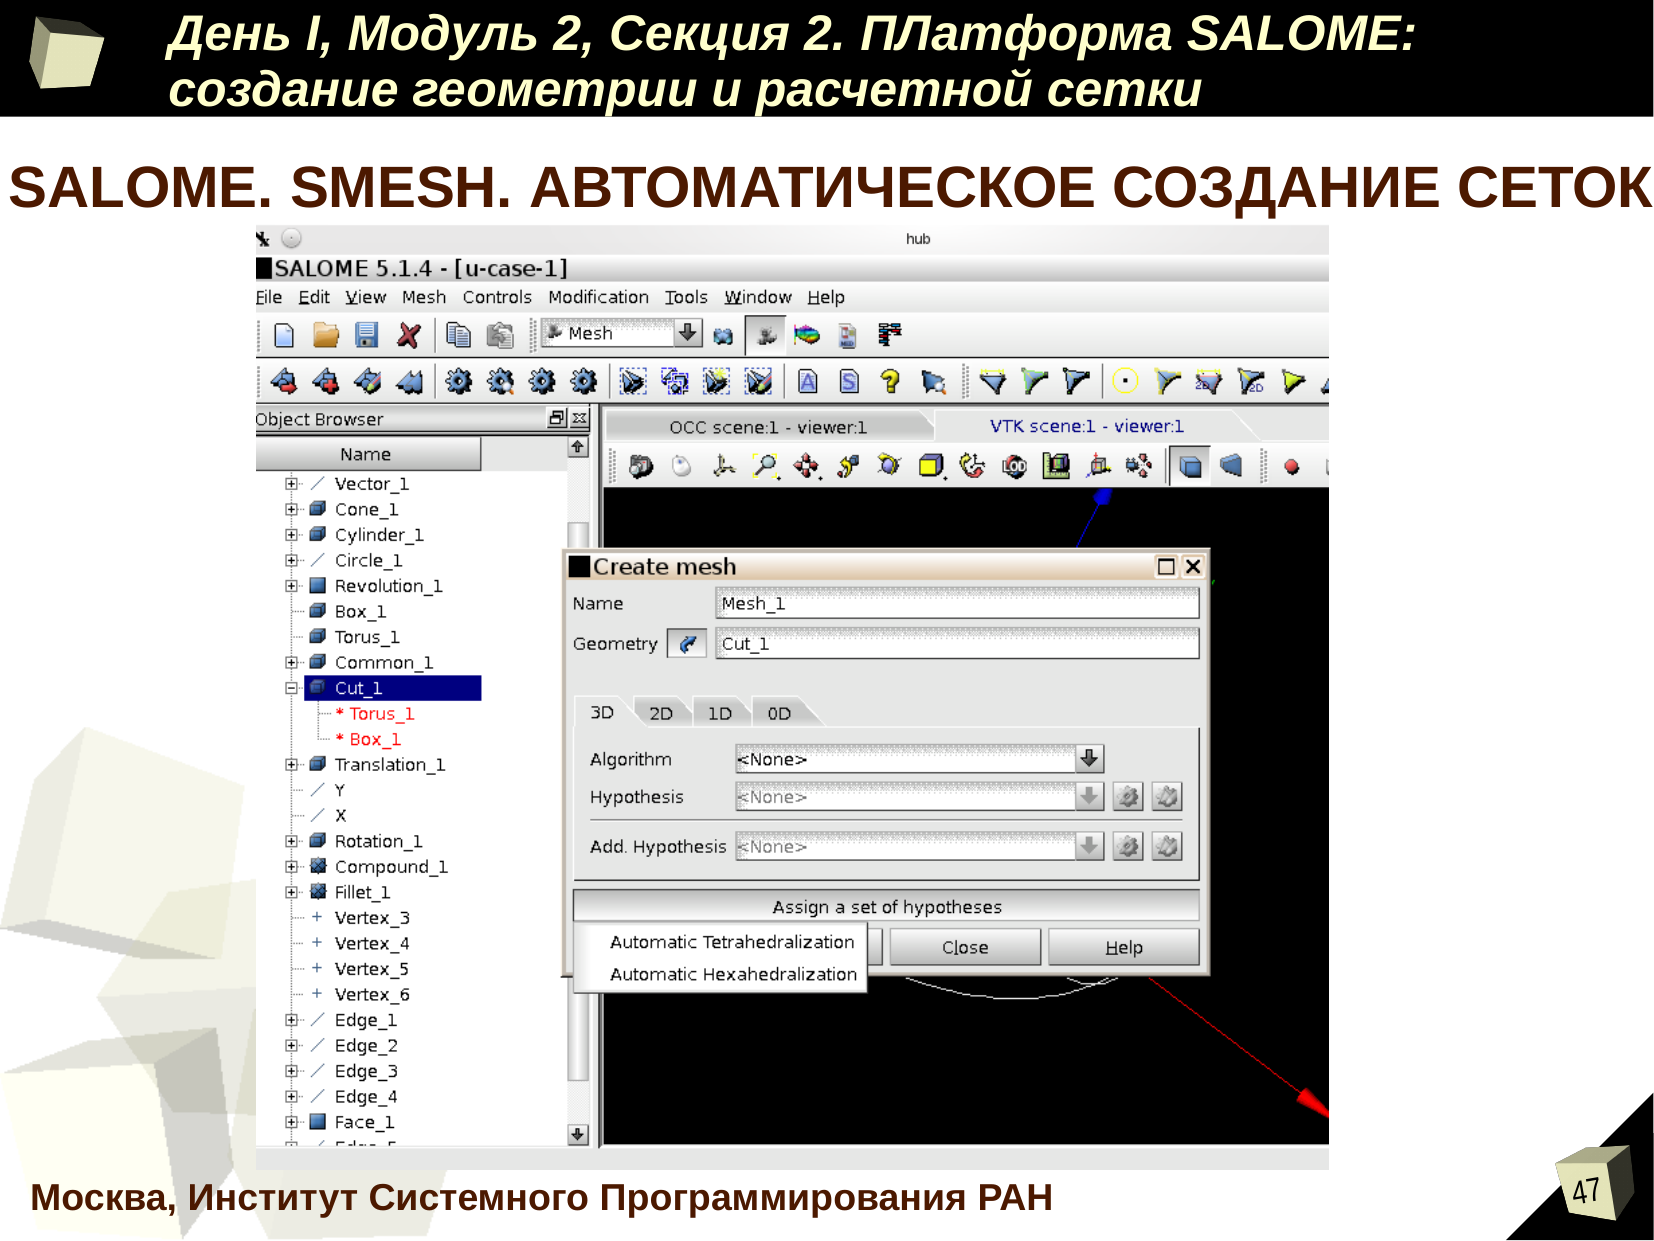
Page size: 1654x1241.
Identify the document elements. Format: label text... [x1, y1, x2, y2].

picture [0, 224, 1329, 1241]
text_box SALOME. SMESH. АВТОМАТИЧЕСКОЕ СОЗДАНИЕ СЕТОК [0, 147, 1654, 228]
picture [464, 1193, 472, 1198]
